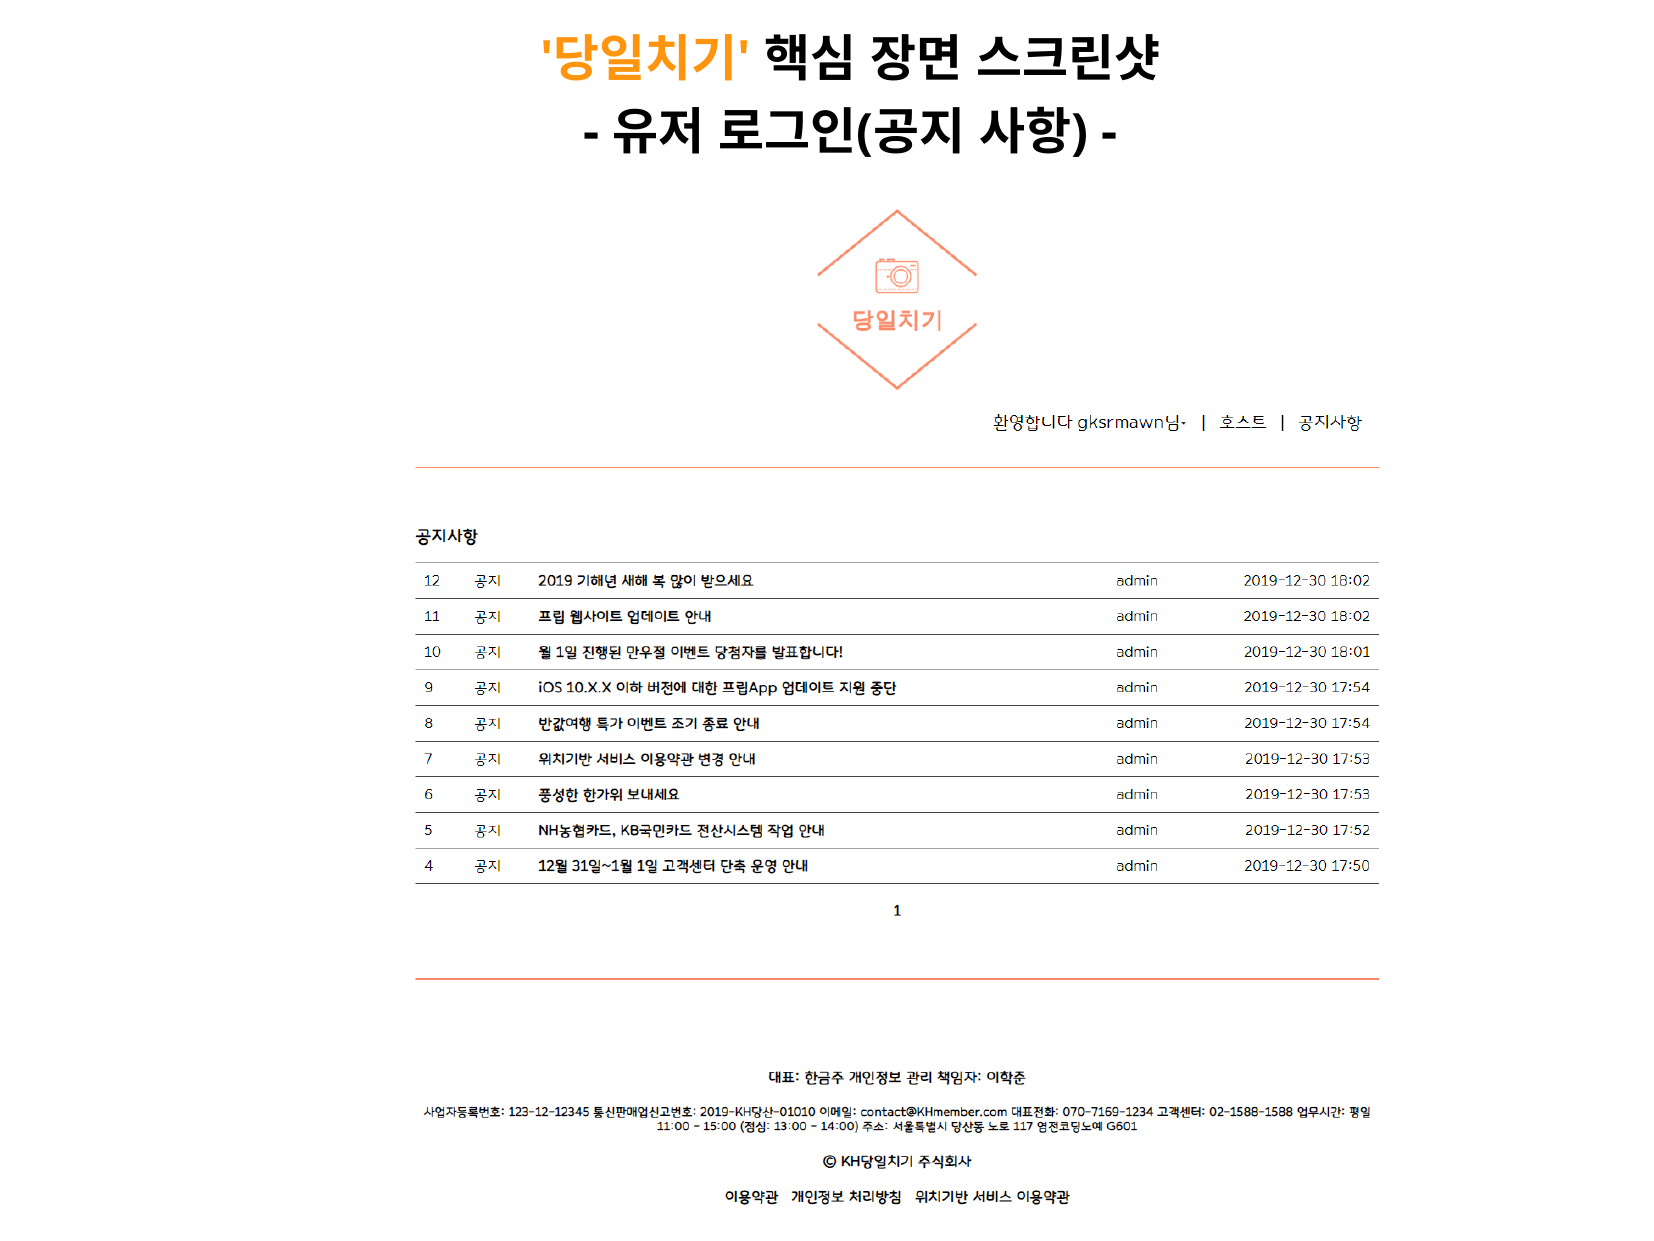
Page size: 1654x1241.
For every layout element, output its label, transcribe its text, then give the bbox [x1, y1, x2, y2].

title '당일치기' 핵심 장면 스크린샷 - 유저 로그인(공지 사항) - [106, 0, 1595, 196]
picture [338, 165, 1441, 1241]
